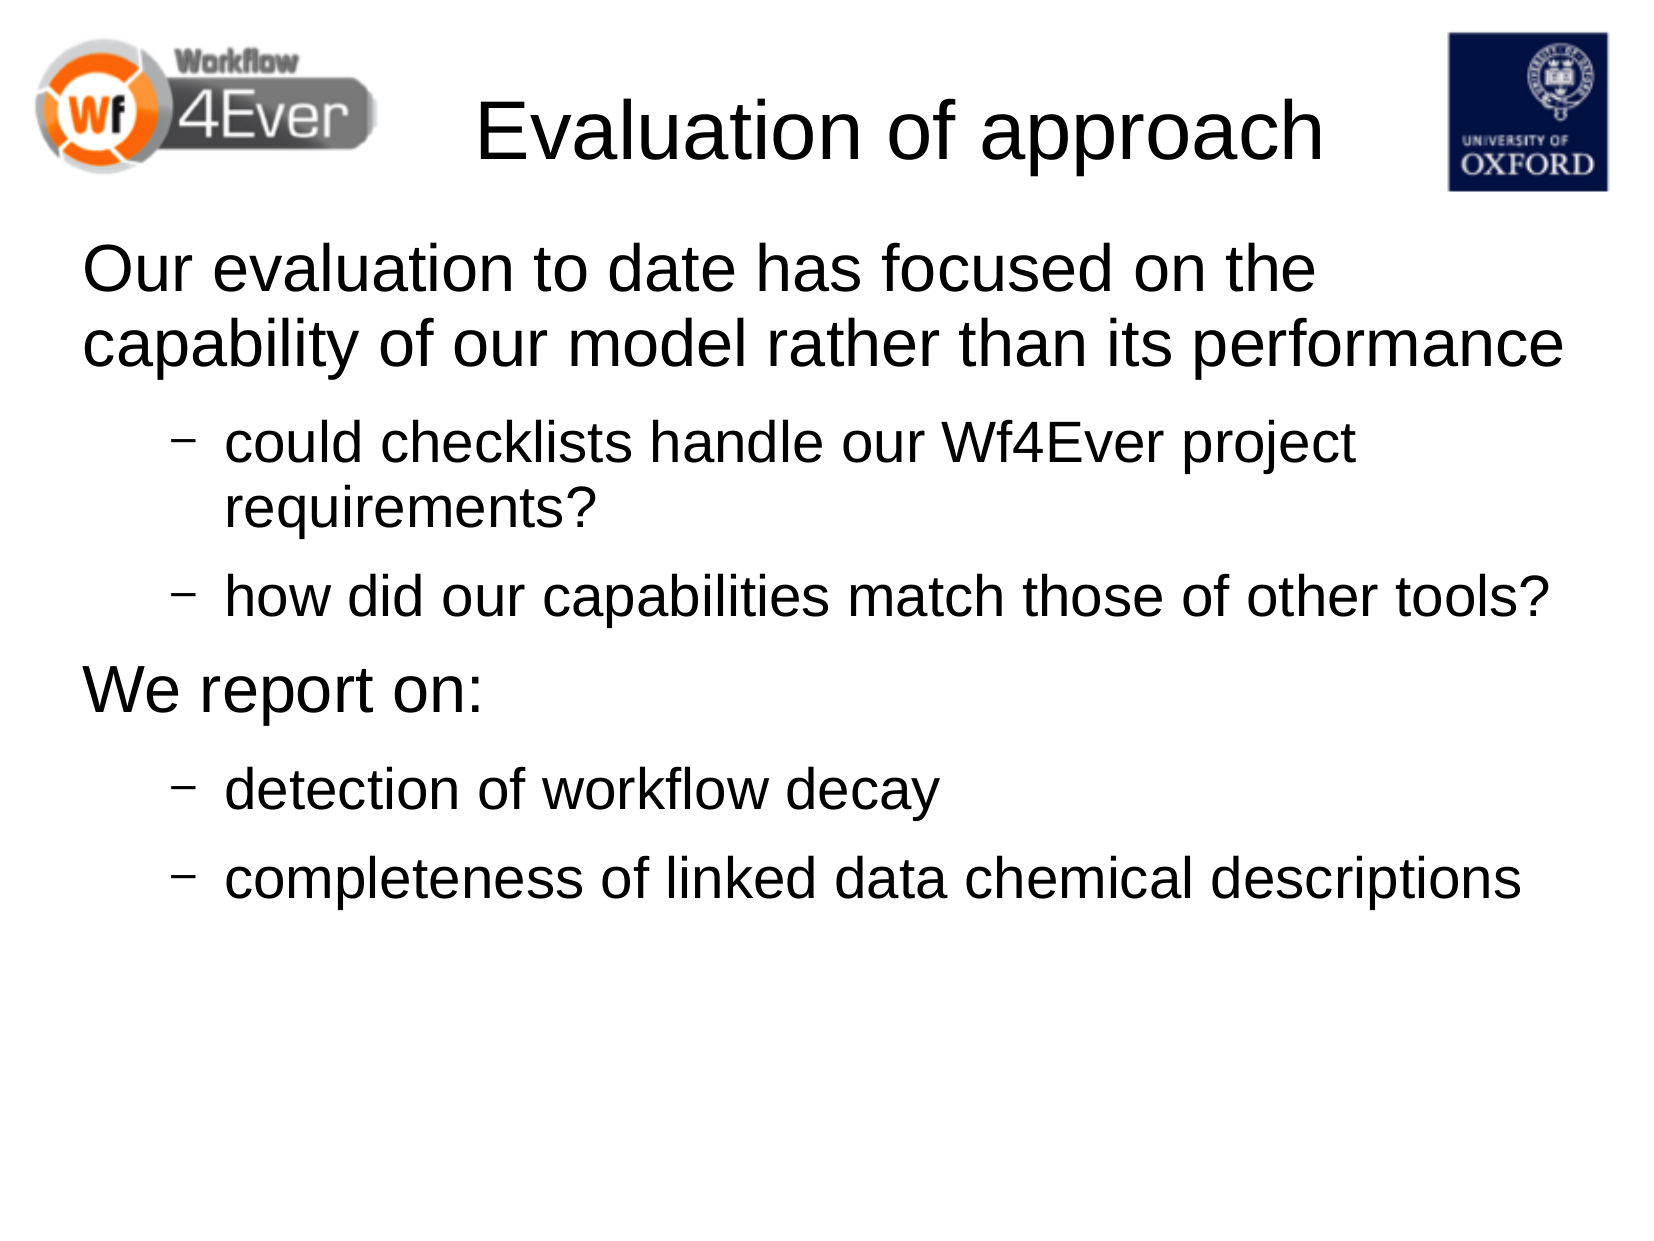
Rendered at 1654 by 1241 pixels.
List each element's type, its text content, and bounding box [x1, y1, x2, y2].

list Our evaluation to date has focused on the capability of our model rather than its performance could checklists handle our Wf4Ever project requirements? how did our capabilities match those of other tools? We report on: detection of workflow decay completeness of linked data chemical descriptions [82, 231, 1571, 1050]
picture [1446, 29, 1612, 194]
title Evaluation of approach [354, 31, 1447, 231]
picture [29, 33, 354, 181]
